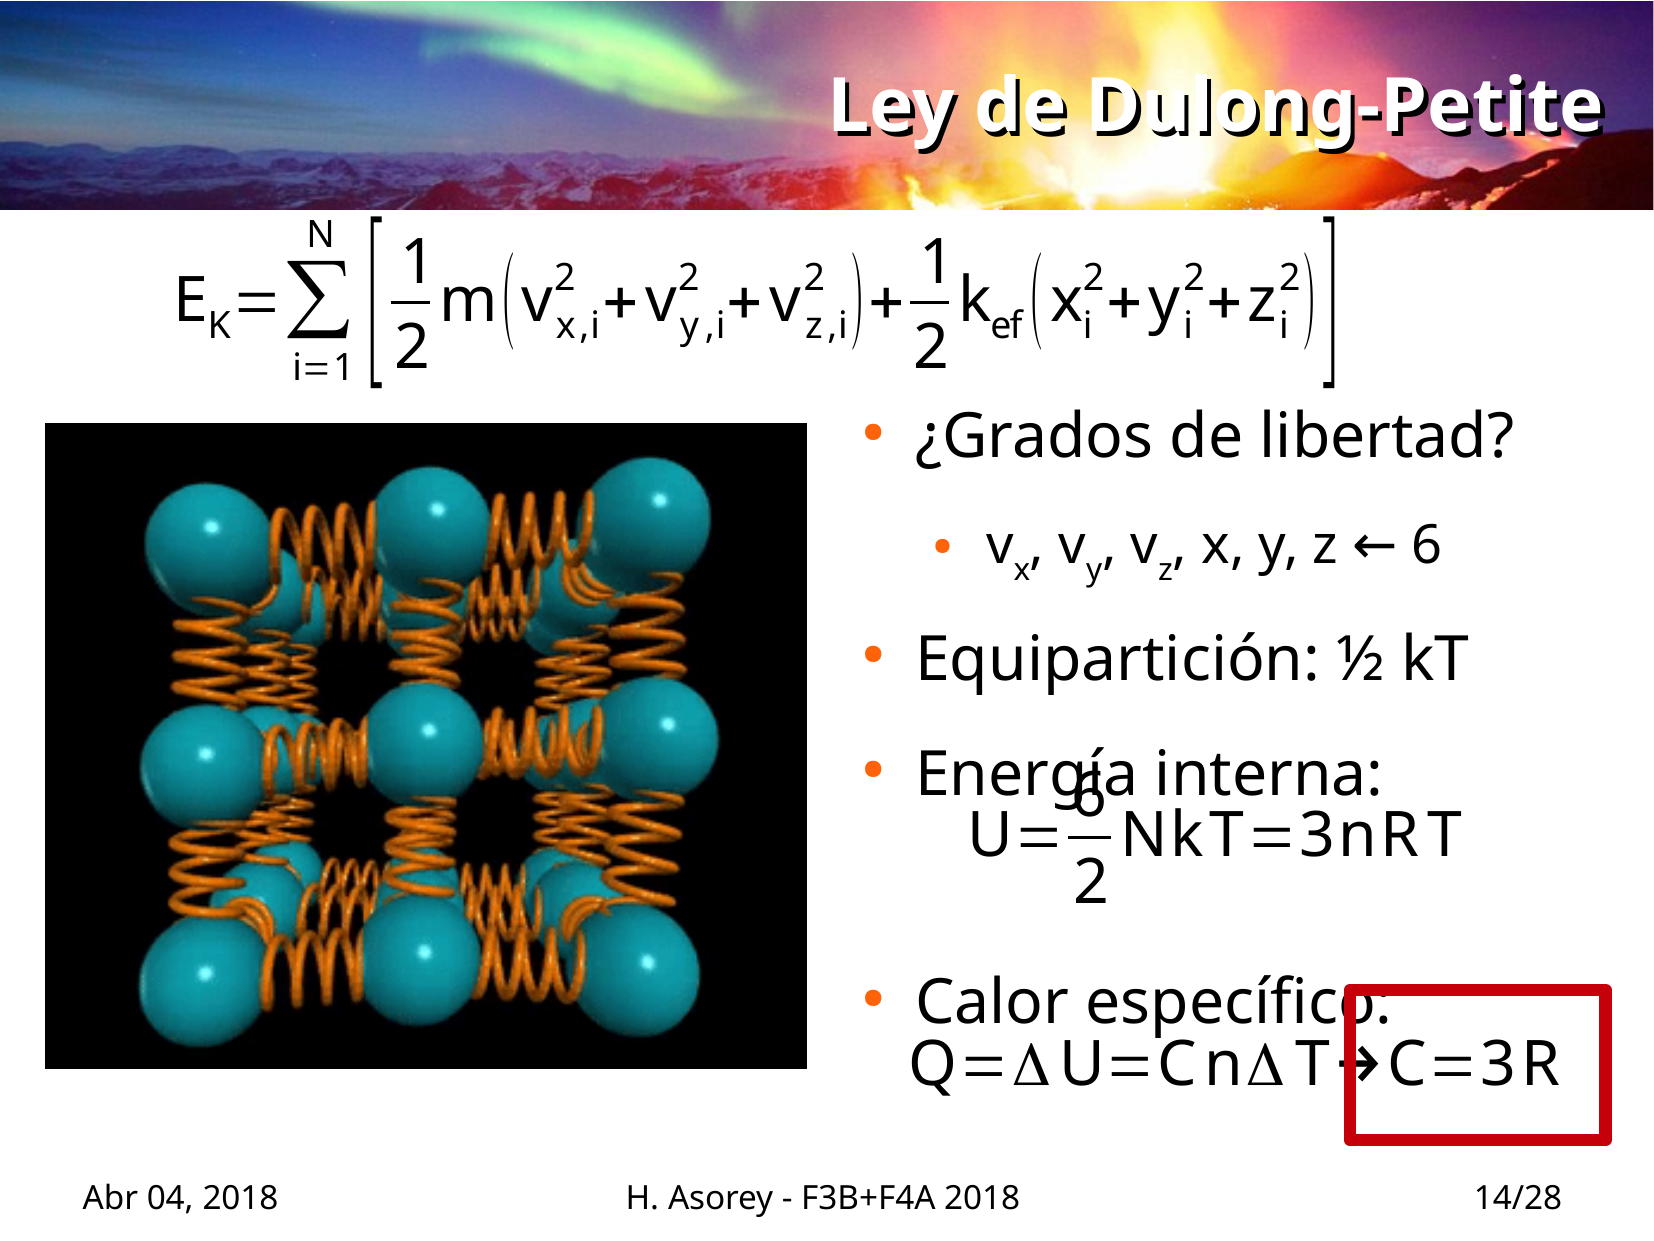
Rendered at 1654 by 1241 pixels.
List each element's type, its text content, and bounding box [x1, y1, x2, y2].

chart [902, 1025, 1344, 1102]
picture [45, 423, 807, 1069]
list ¿Grados de libertad? vx, vy, vz, x, y, z ← 6 Equipartición: ½ kT Energía interna: Calor específico: [844, 390, 1606, 1241]
chart [166, 211, 1345, 393]
chart [1356, 1025, 1567, 1102]
chart [961, 756, 1471, 919]
list ¿Grados de libertad? vx, vy, vz, x, y, z ← 6 Equipartición: ½ kT Energía interna: Calor específico: [1356, 996, 1599, 1134]
picture [0, 1, 1654, 210]
title Ley de Dulong-Petite [45, 15, 1606, 191]
